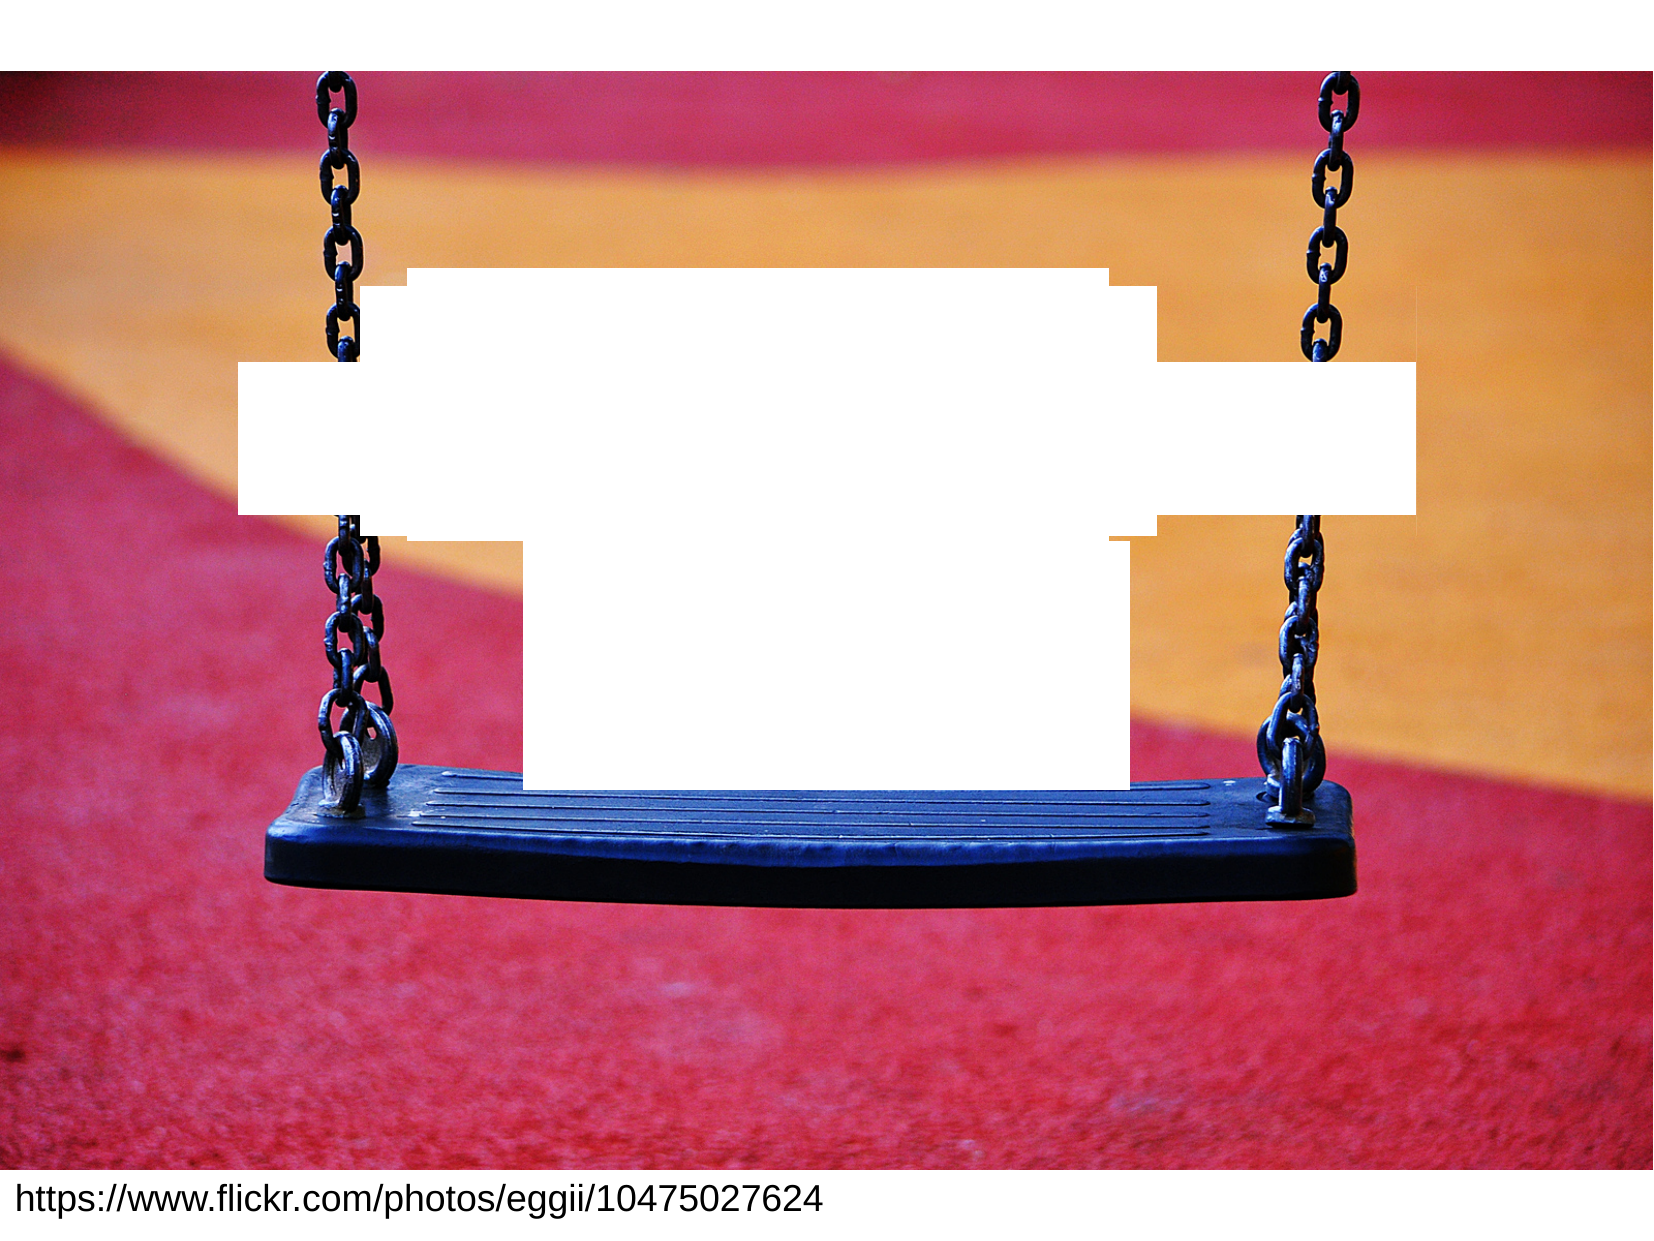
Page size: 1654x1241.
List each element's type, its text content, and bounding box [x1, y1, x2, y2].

text_box https://www.flickr.com/photos/eggii/10475027624 [0, 1169, 1501, 1227]
subtitle La belleza de lo simple [82, 49, 1571, 1010]
picture [0, 71, 1653, 1170]
